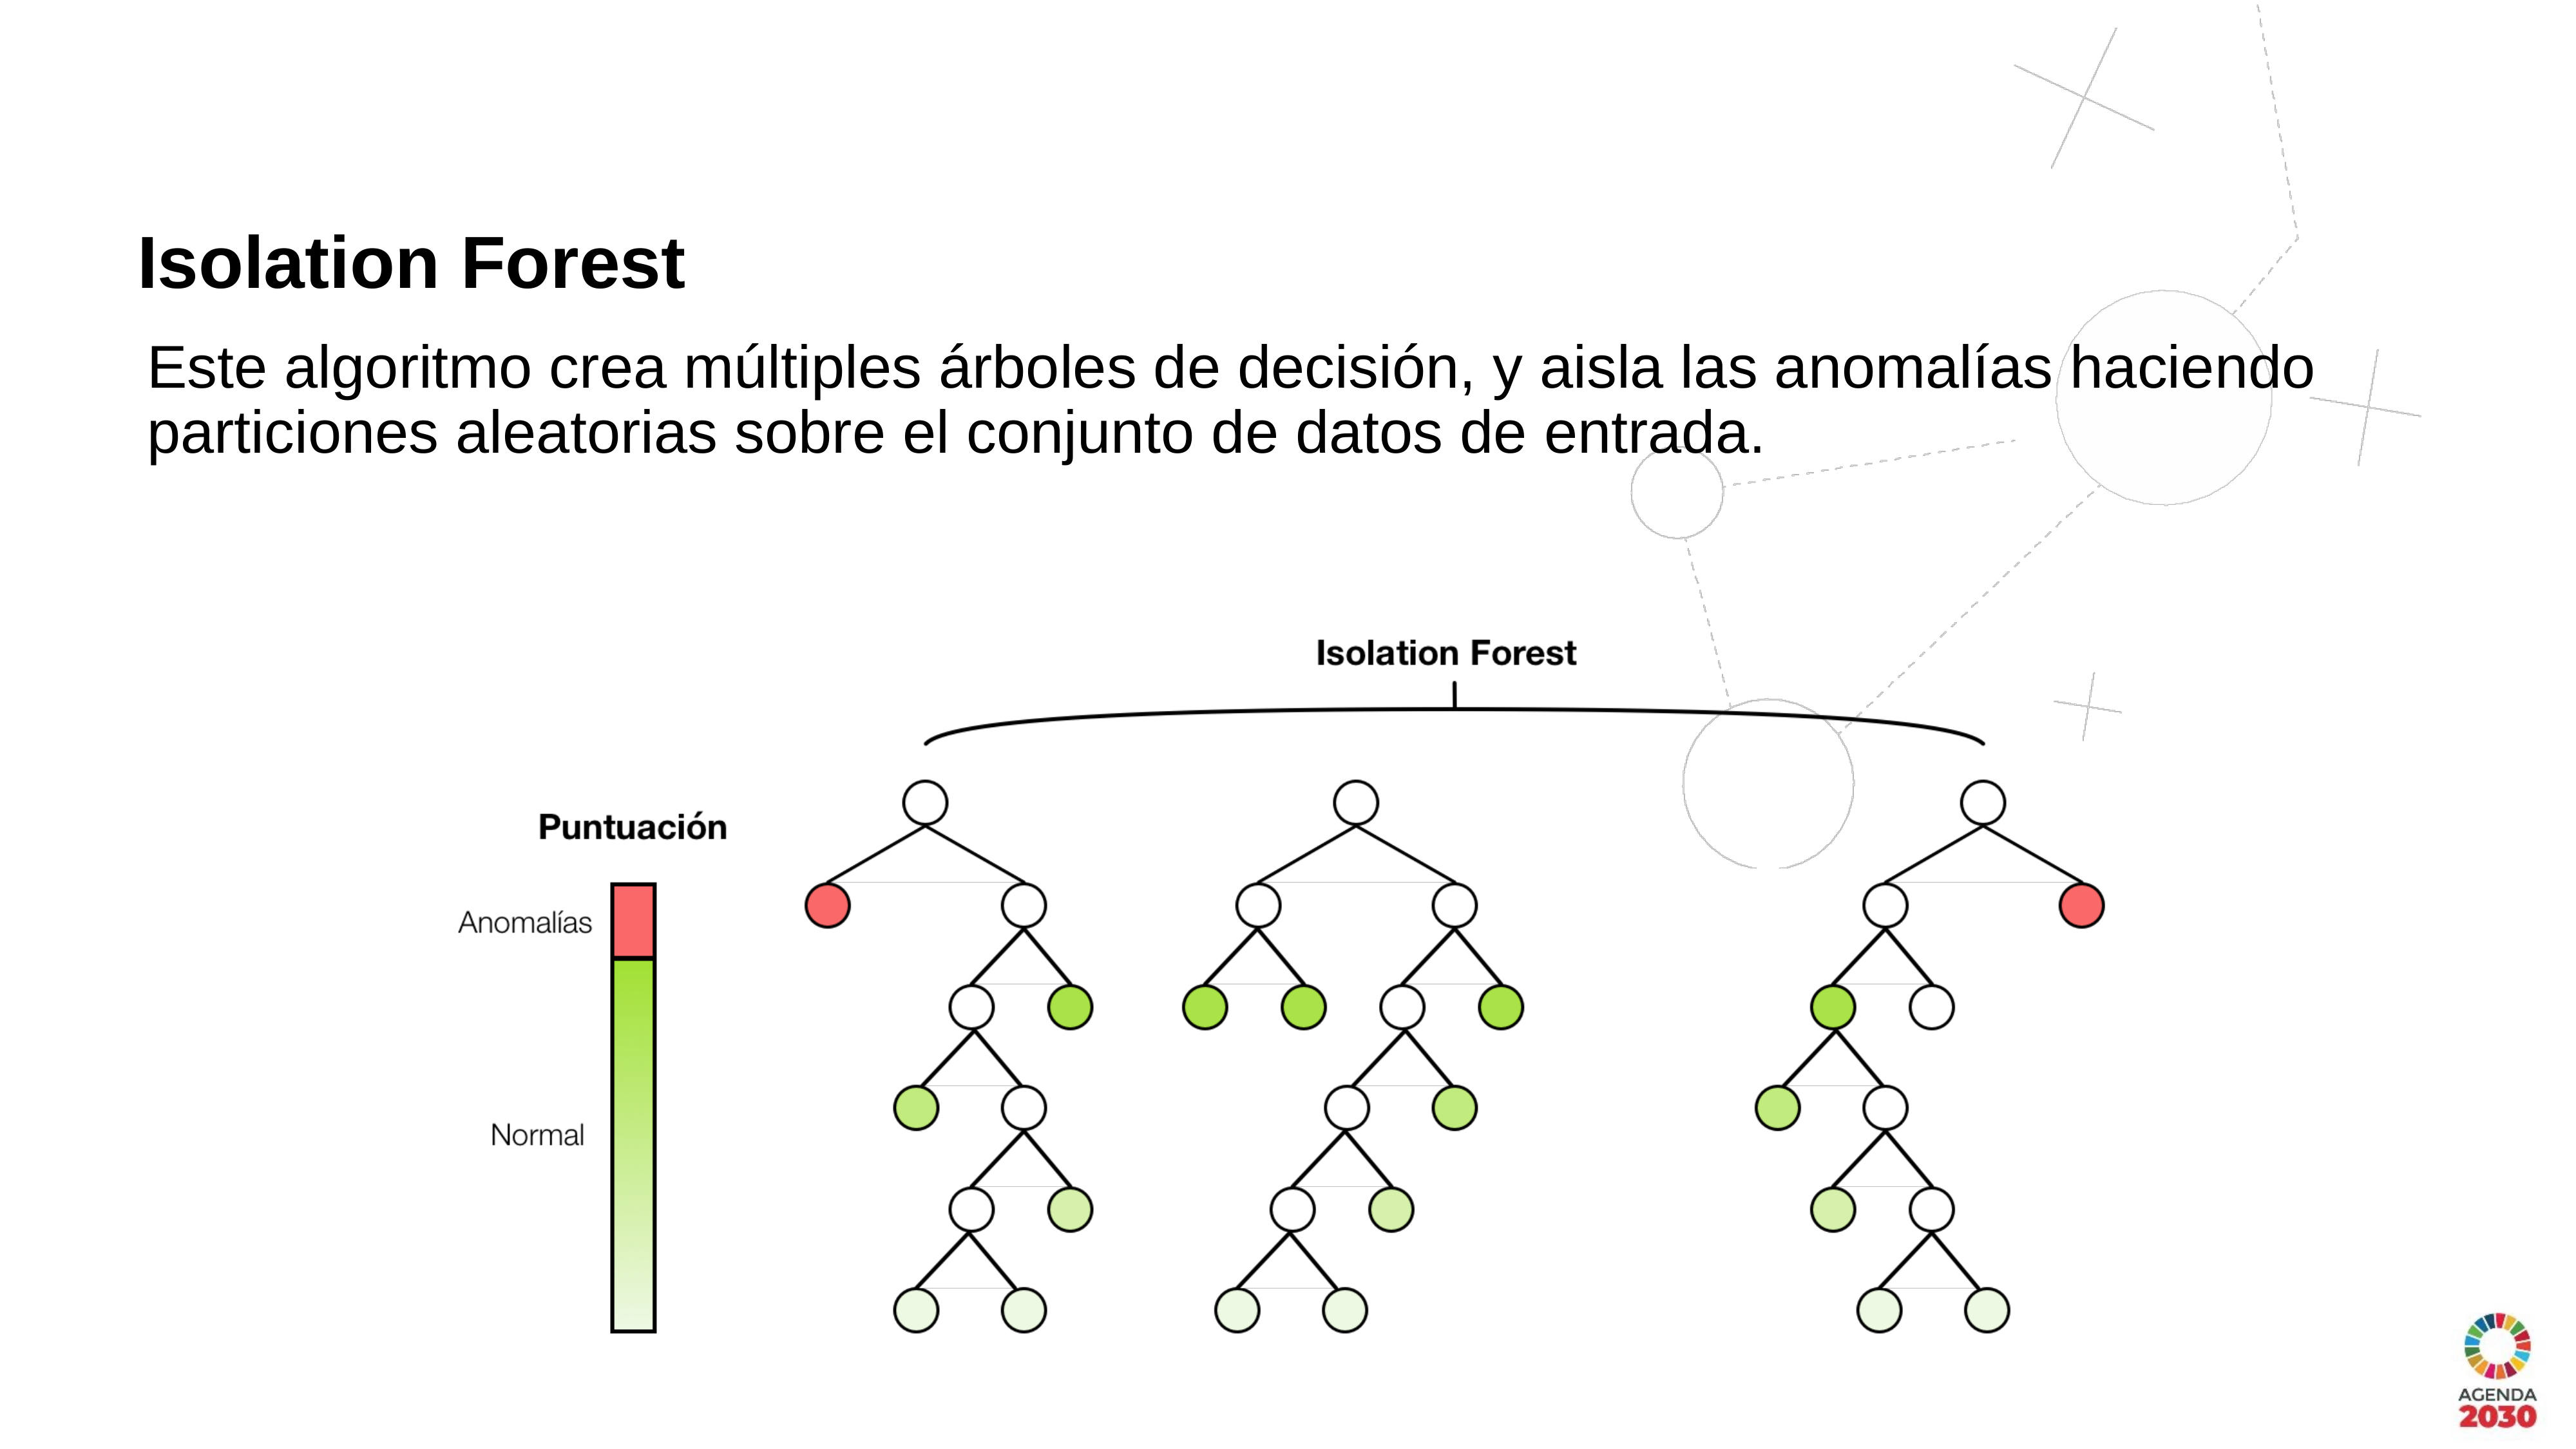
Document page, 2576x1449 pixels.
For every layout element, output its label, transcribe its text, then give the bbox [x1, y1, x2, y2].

title Isolation Forest [128, 102, 1687, 310]
picture [1630, 0, 2421, 326]
list Este algoritmo crea múltiples árboles de decisión, y aisla las anomalías haciendo particiones aleatorias sobre el conjunto de datos de entrada. [128, 326, 2429, 706]
picture [364, 600, 2421, 1423]
picture [2450, 1297, 2547, 1441]
